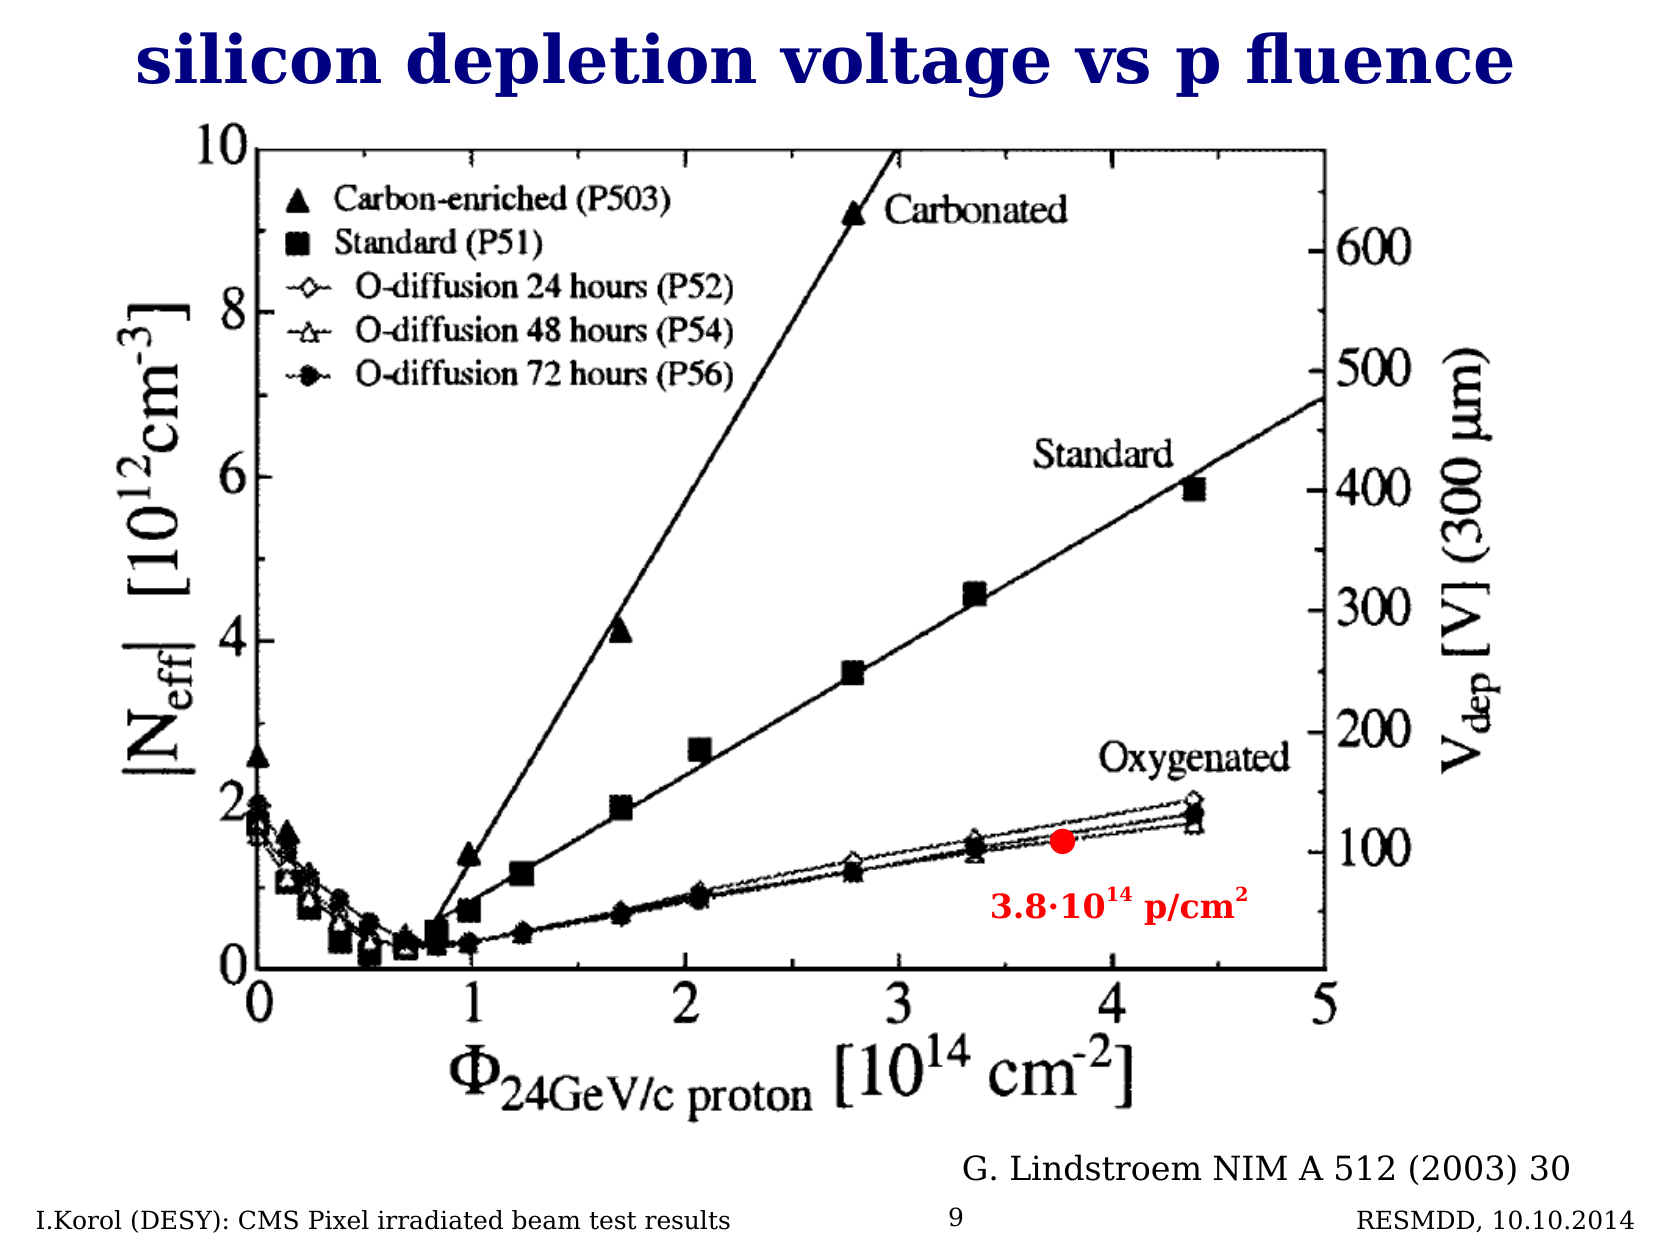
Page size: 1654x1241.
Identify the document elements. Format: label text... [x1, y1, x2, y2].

text_box ● [1048, 811, 1078, 850]
text_box 3.8·1014 p/cm2 [989, 874, 1249, 918]
picture [51, 100, 1573, 1139]
text_box G. Lindstroem NIM A 512 (2003) 30 [961, 1141, 1573, 1181]
title silicon depletion voltage vs p fluence [0, 21, 1654, 100]
